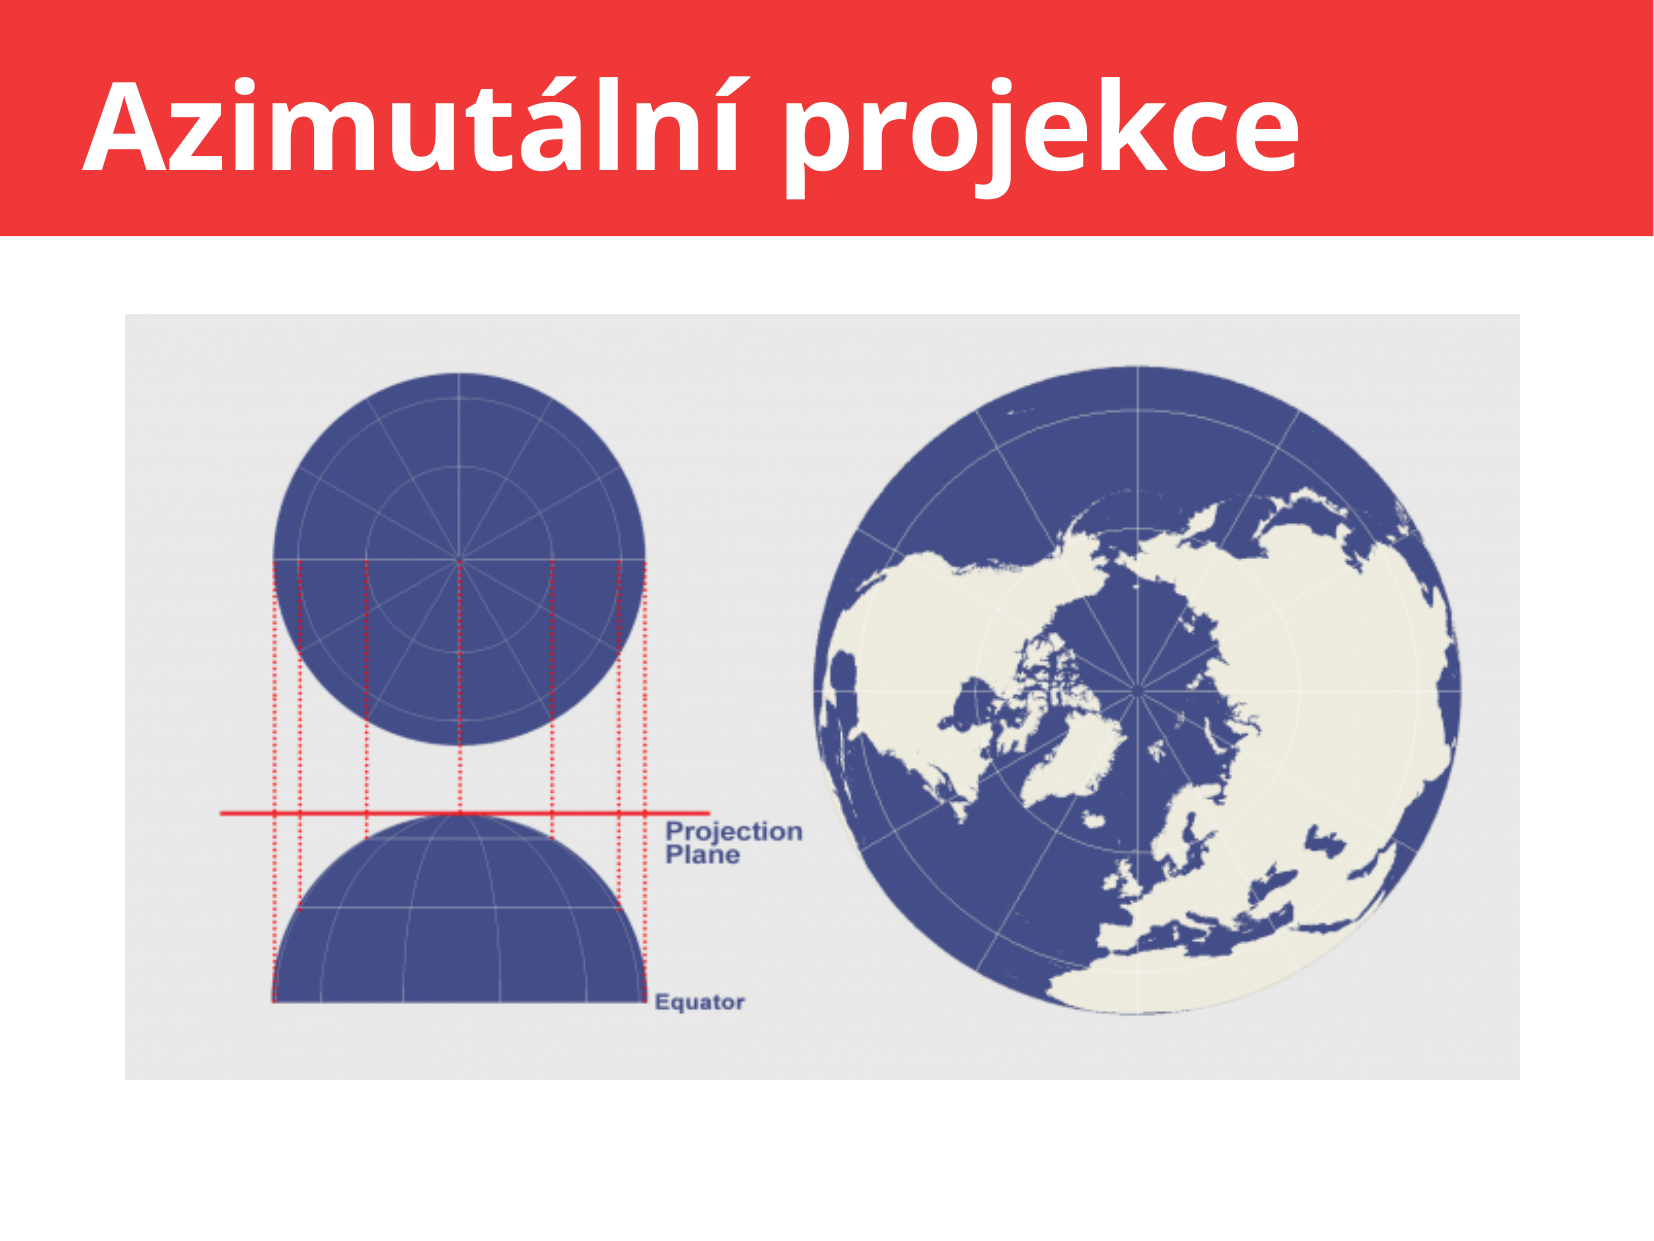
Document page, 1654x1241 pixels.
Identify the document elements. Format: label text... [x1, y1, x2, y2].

title Azimutální projekce [82, 19, 1571, 227]
picture [125, 314, 1520, 1080]
